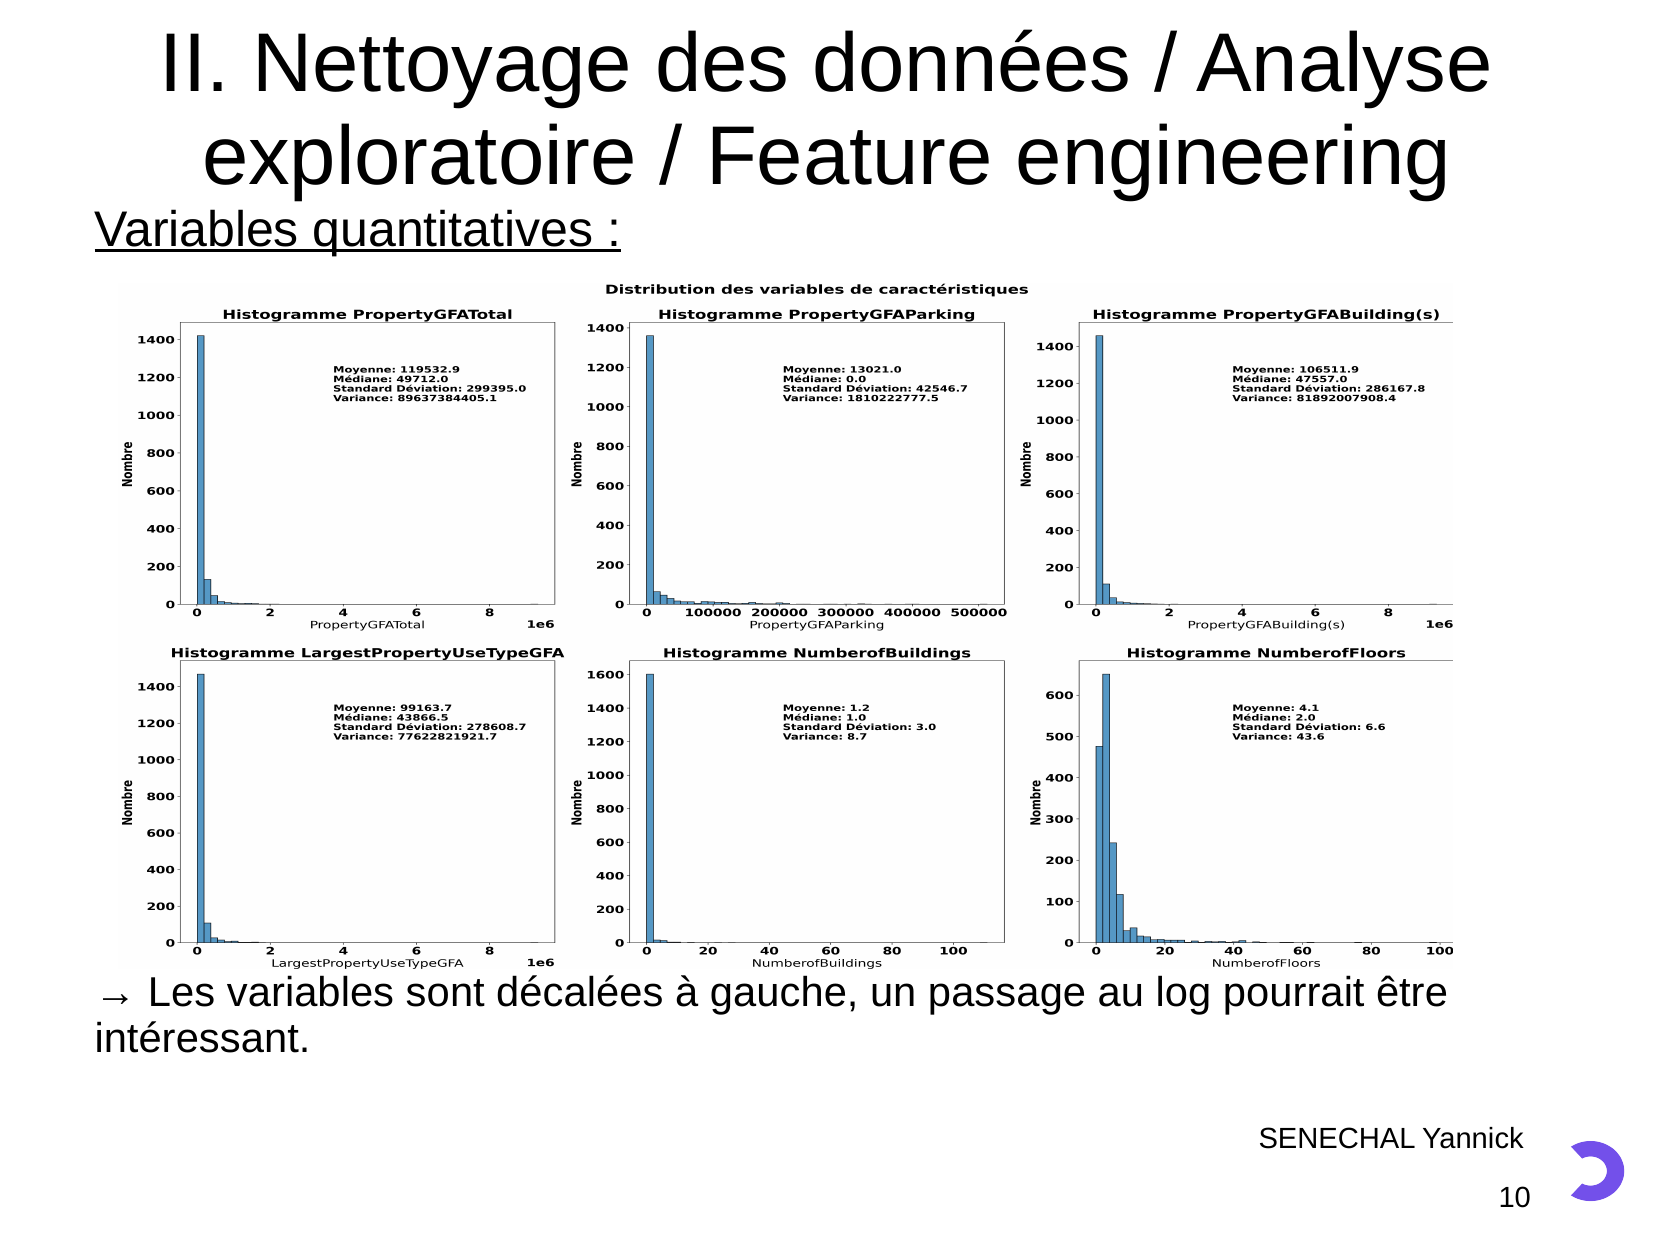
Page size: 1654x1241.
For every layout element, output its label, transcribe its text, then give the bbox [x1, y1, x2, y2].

list Variables quantitatives : → Les variables sont décalées à gauche, un passage au log pourrait être intéressant. [23, 200, 1512, 1241]
title II. Nettoyage des données / Analyse exploratoire / Feature engineering [82, 5, 1571, 213]
picture [1539, 1125, 1642, 1217]
picture [118, 283, 1453, 969]
